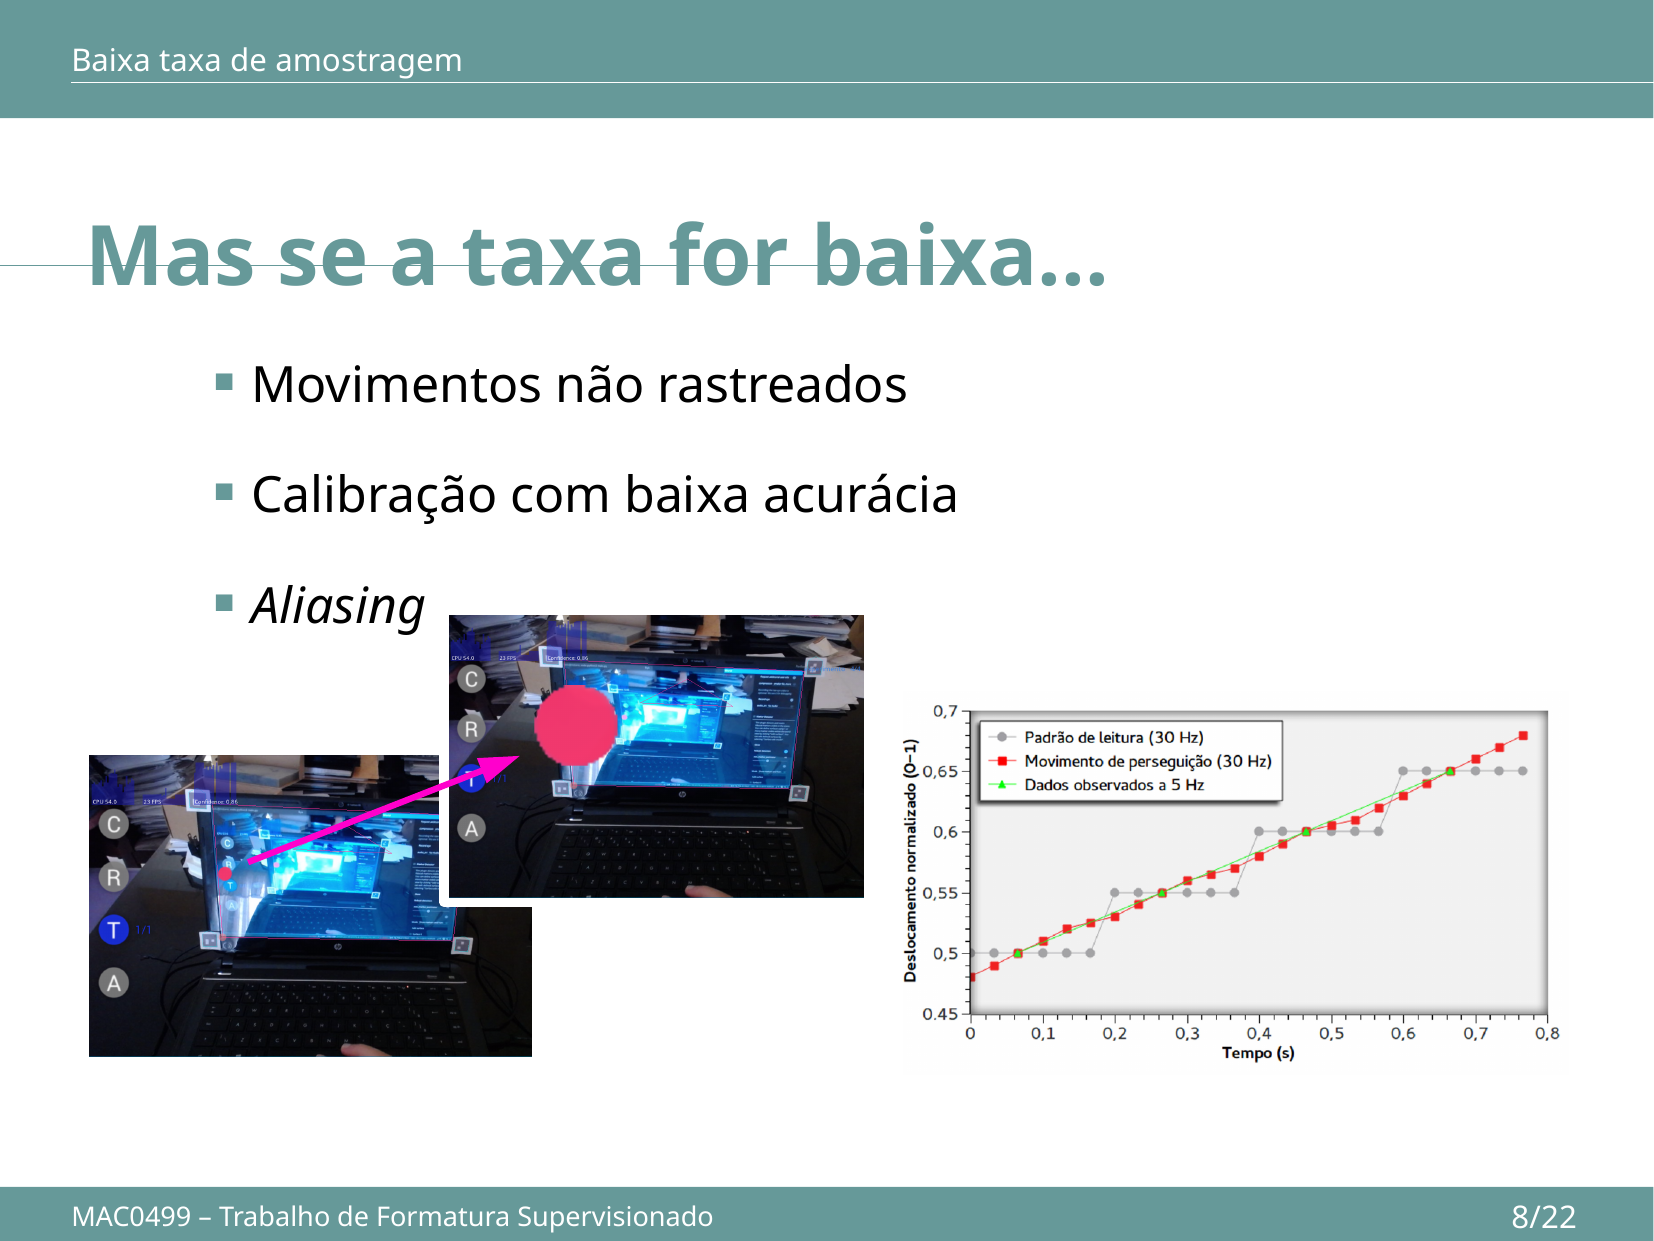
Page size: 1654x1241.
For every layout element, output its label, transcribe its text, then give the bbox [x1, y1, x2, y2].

title Baixa taxa de amostragem [71, 83, 987, 89]
text_box Mas se a taxa for baixa... [71, 188, 1572, 288]
title 8/22 [1429, 1187, 1578, 1241]
title Baixa taxa de amostragem [71, 29, 987, 82]
picture [885, 691, 1569, 1075]
text_box [0, 1186, 1654, 1241]
picture [448, 614, 865, 898]
text_box Movimentos não rastreados Calibração com baixa acurácia Aliasing [201, 341, 1383, 591]
title MAC0499 – Trabalho de Formatura Supervisionado [71, 1187, 1241, 1241]
text_box [0, 0, 1654, 119]
picture [89, 755, 532, 1057]
